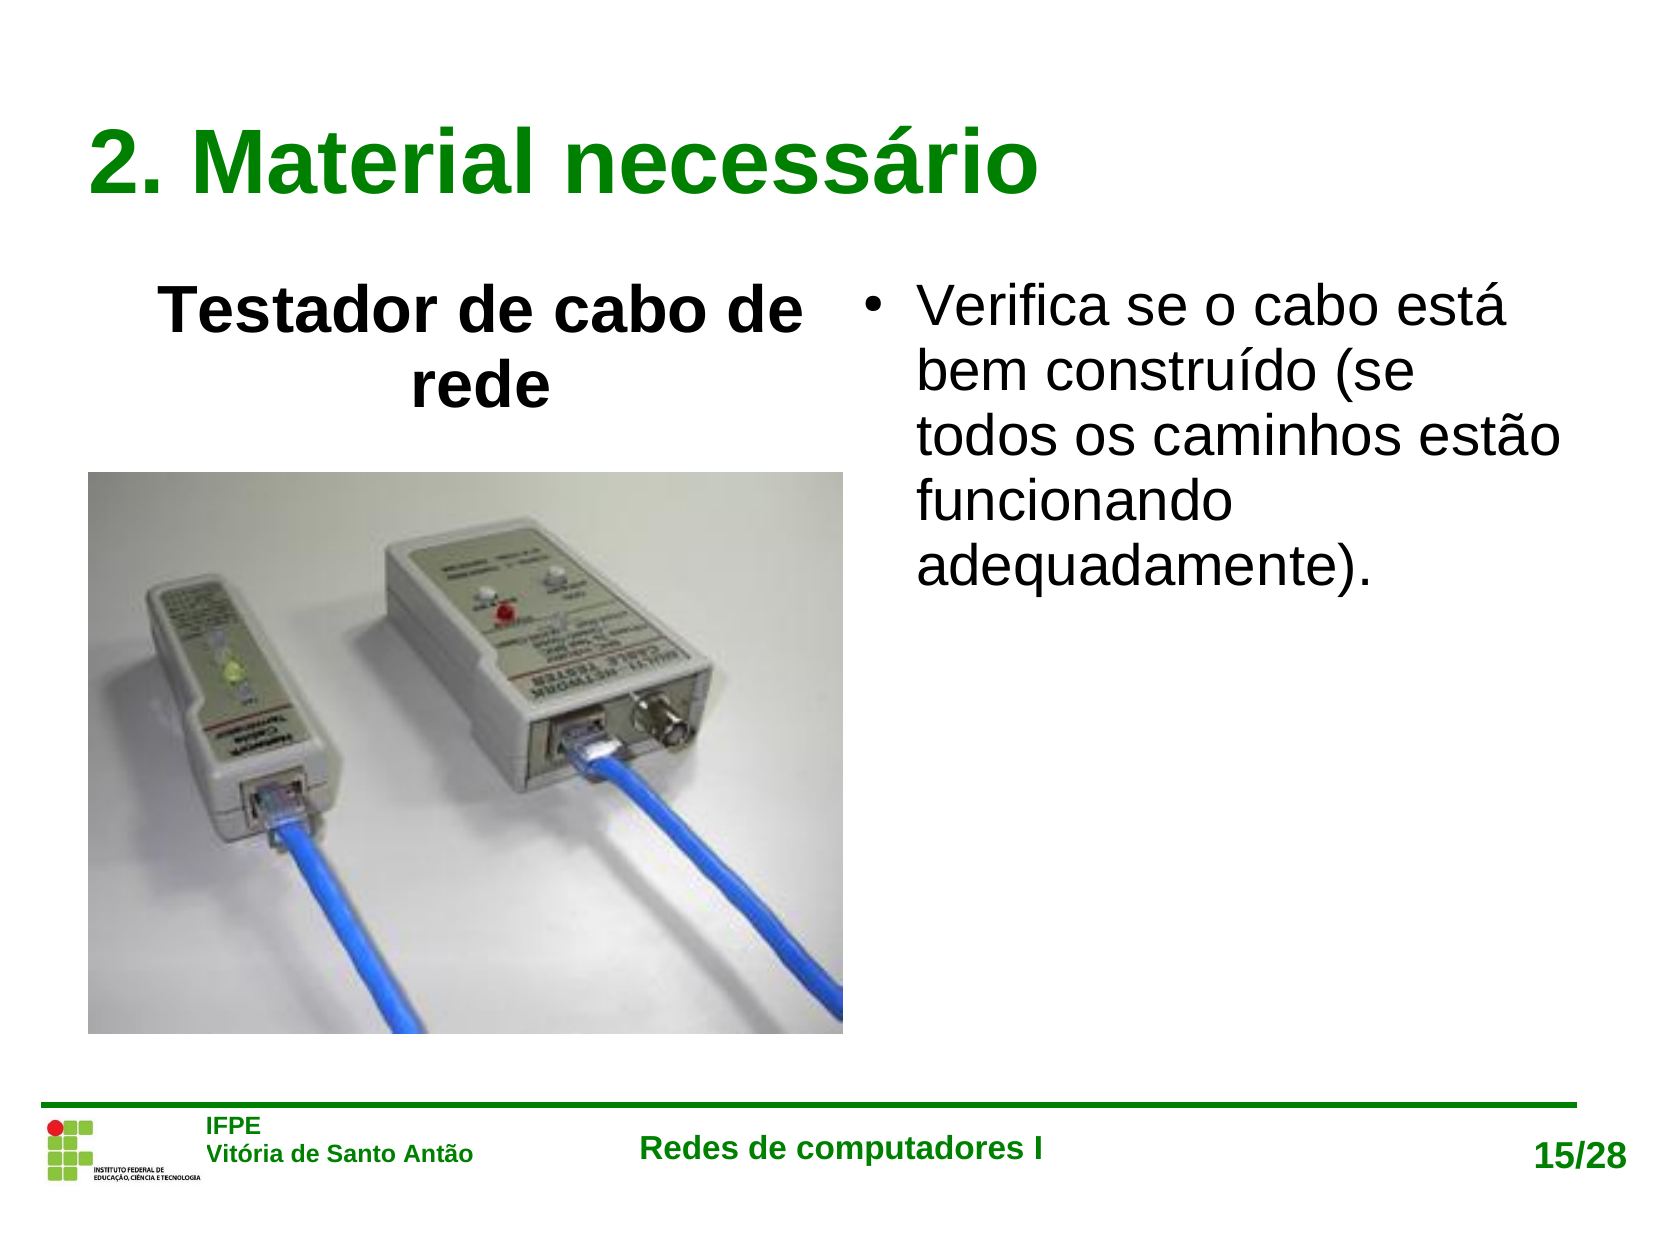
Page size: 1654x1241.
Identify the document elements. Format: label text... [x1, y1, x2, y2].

picture [39, 1111, 207, 1191]
title 2. Material necessário [88, 58, 1577, 266]
picture [88, 472, 843, 1034]
list Testador de cabo de rede [82, 272, 809, 663]
list Verifica se o cabo está bem construído (se todos os caminhos estão funcionando adequadamente). [845, 272, 1572, 1091]
